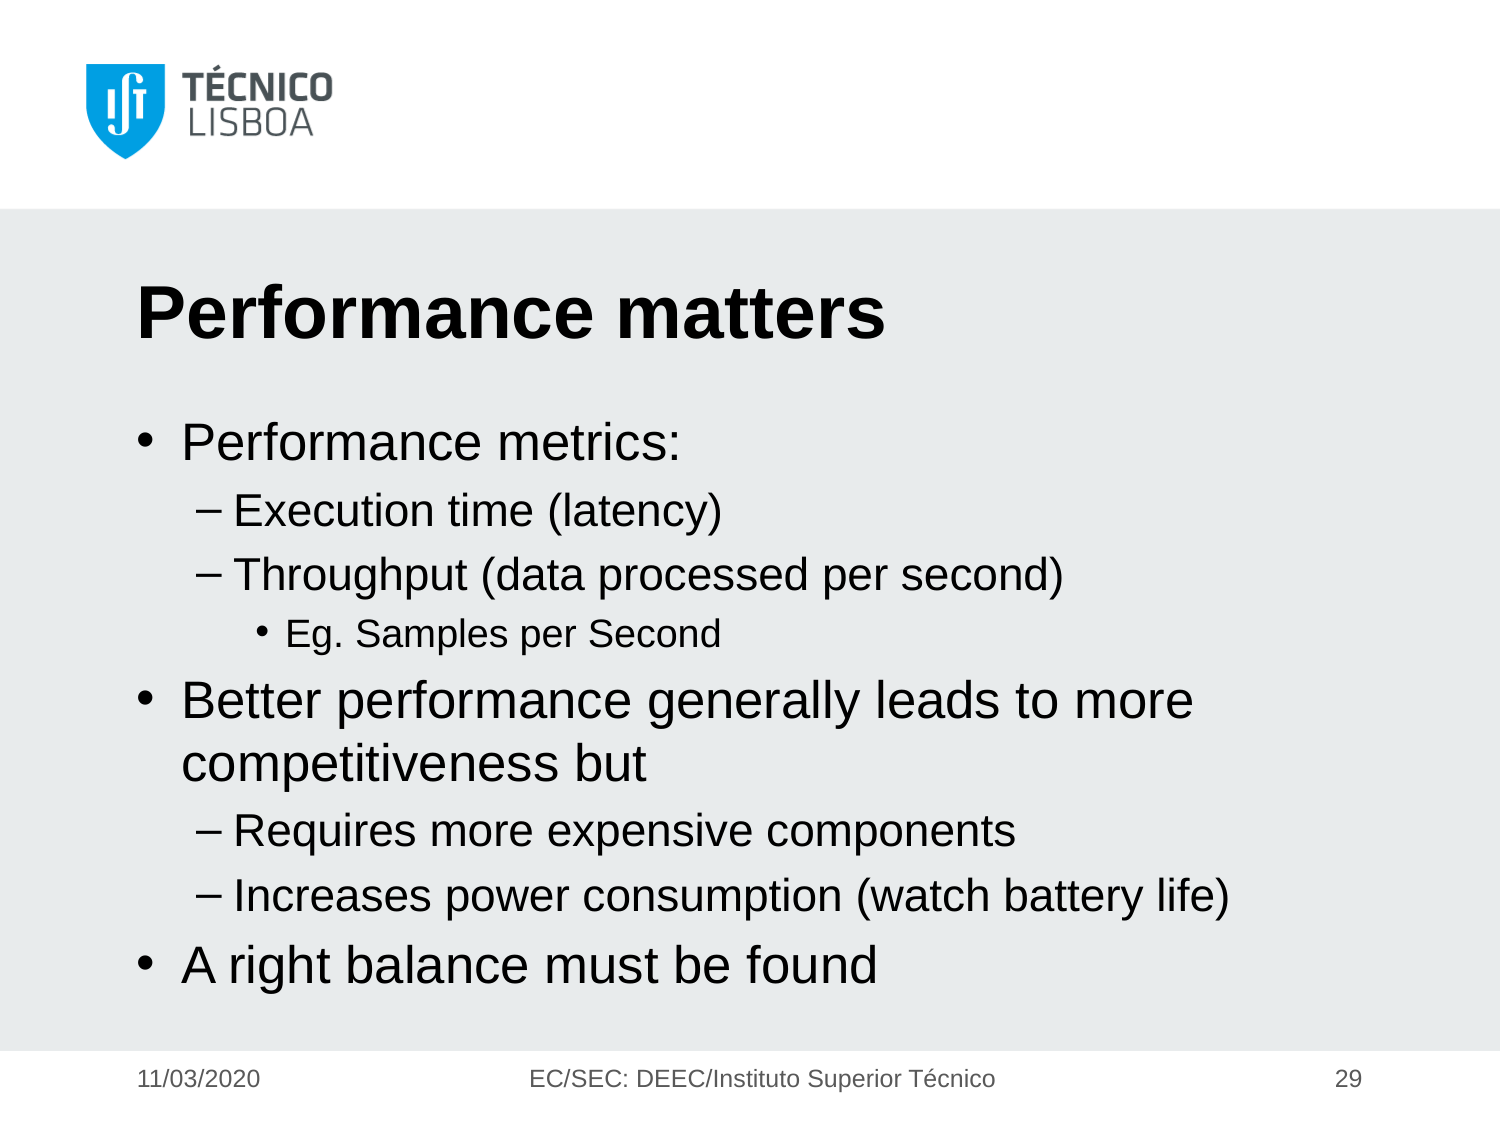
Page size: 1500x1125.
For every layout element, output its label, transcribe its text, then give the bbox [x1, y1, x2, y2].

title Performance matters [121, 237, 1378, 381]
picture [0, 0, 1500, 1125]
slide_number 11/03/2020 [121, 1052, 425, 1103]
list Performance metrics: Execution time (latency) Throughput (data processed per second) Eg. Samples per Second Better performance generally leads to more competitiveness but Requires more expensive components Increases power consumption (watch battery life) A right balance must be found [121, 400, 1378, 1005]
slide_number <number> [1077, 1052, 1378, 1103]
footer EC/SEC: DEEC/Instituto Superior Técnico [512, 1052, 1021, 1103]
